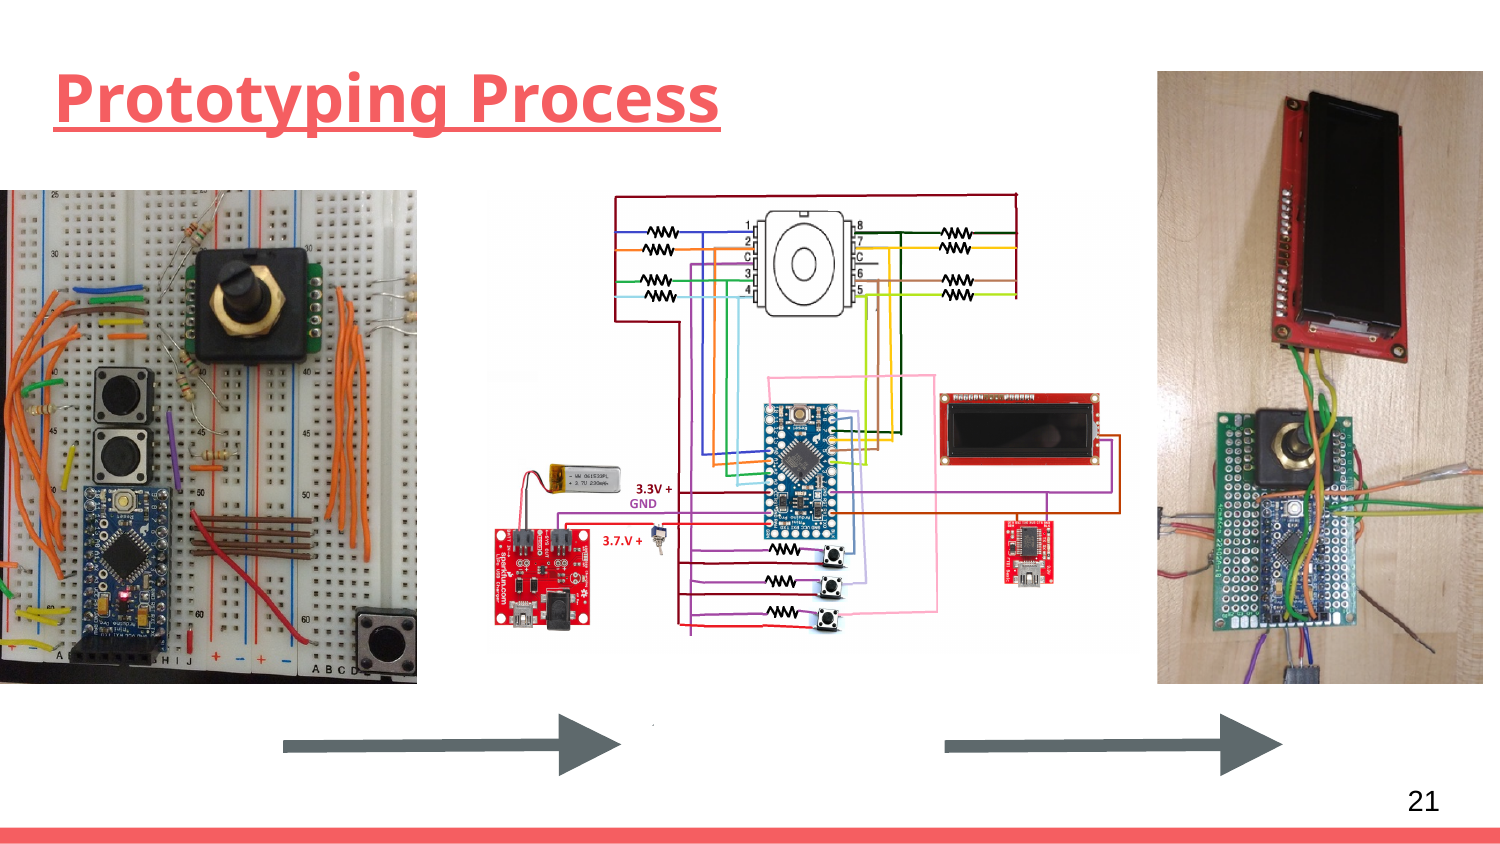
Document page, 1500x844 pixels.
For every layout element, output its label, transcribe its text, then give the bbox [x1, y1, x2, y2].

slide_number <number> [1392, 767, 1483, 833]
picture [487, 190, 1140, 654]
title Prototyping Process [38, 40, 1436, 144]
picture [0, 190, 417, 684]
picture [1157, 71, 1483, 684]
